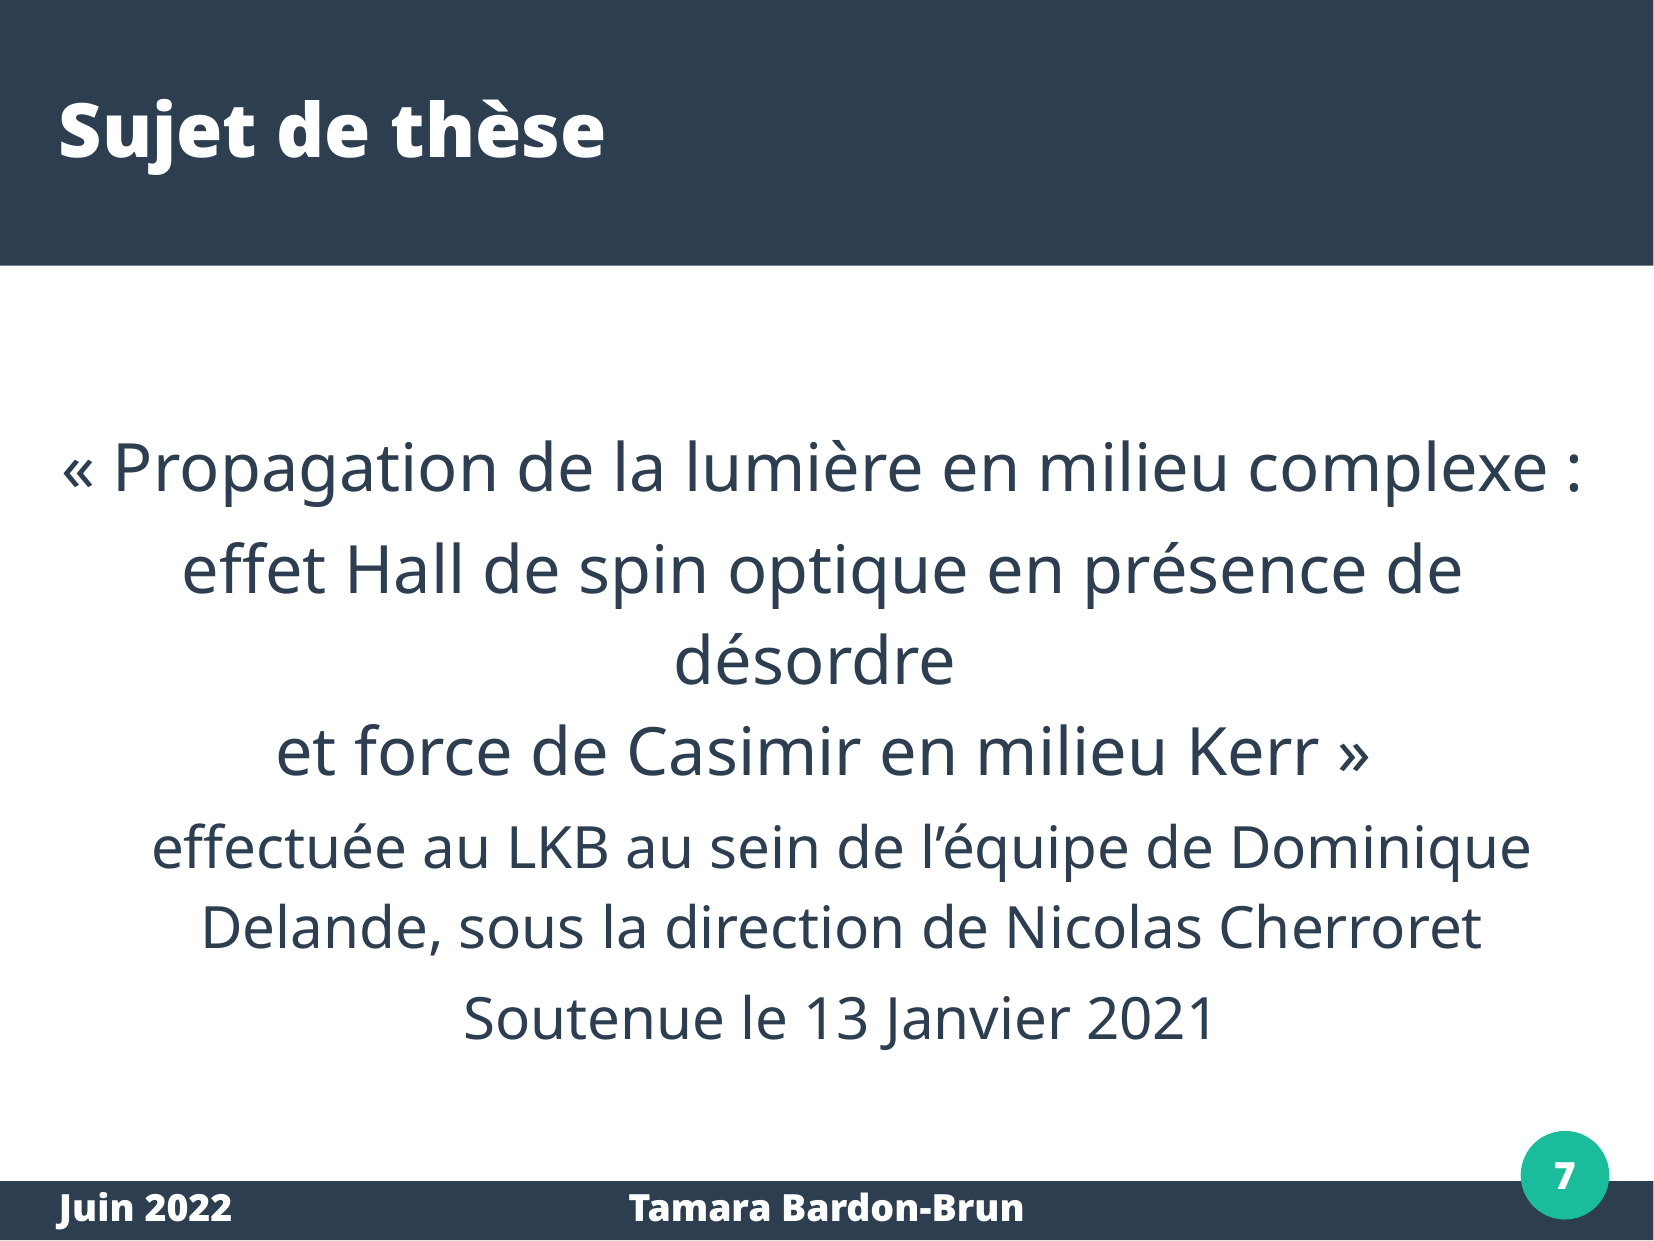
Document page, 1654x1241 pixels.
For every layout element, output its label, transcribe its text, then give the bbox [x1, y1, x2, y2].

subtitle « Propagation de la lumière en milieu complexe : effet Hall de spin optique en présence de désordre et force de Casimir en milieu Kerr » effectuée au LKB au sein de l’équipe de Dominique Delande, sous la direction de Nicolas Cherroret Soutenue le 13 Janvier 2021 [23, 324, 1589, 1152]
title Sujet de thèse [59, 49, 1595, 207]
